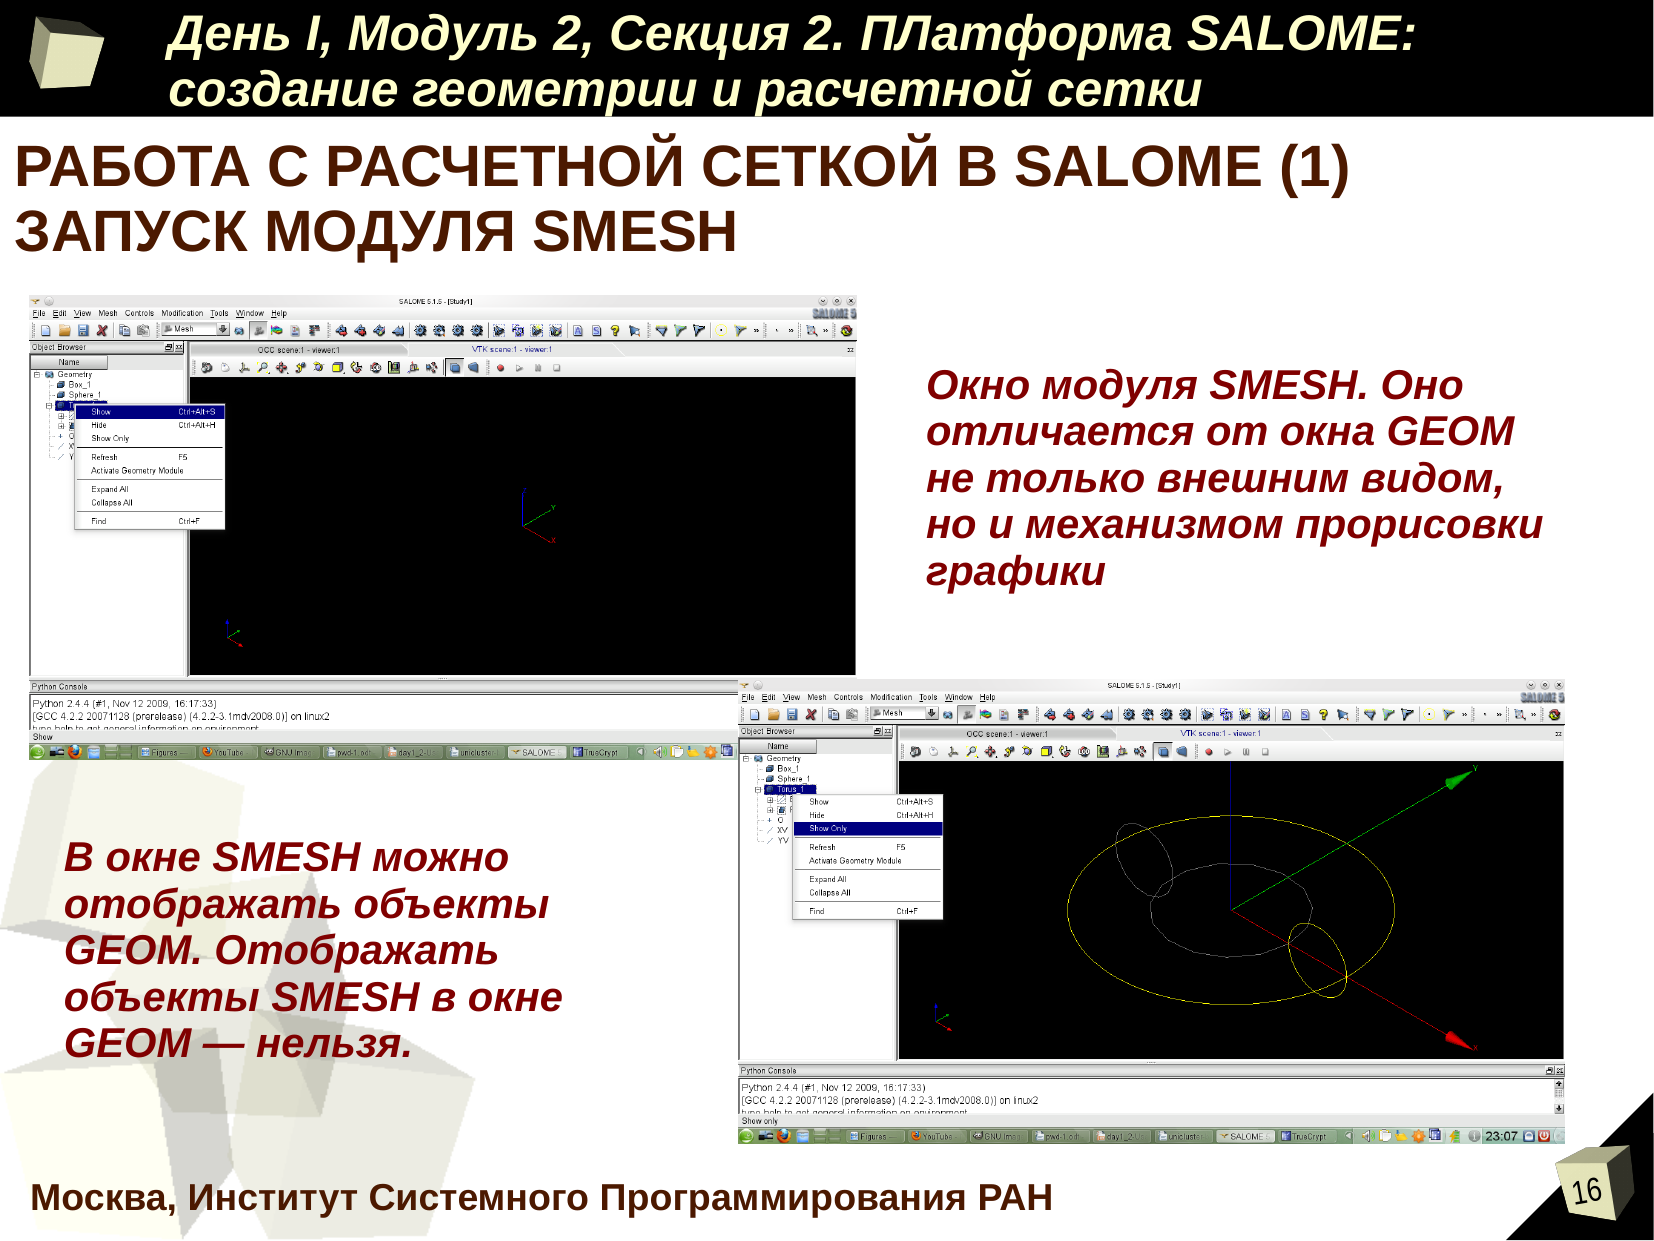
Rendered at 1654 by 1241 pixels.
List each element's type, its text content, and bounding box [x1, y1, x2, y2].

text_box РАБОТА С РАСЧЕТНОЙ СЕТКОЙ В SALOME (1) ЗАПУСК МОДУЛЯ SMESH [0, 126, 1654, 272]
picture [464, 1193, 472, 1198]
picture [0, 295, 1565, 1241]
text_box Окно модуля SMESH. Оно отличается от окна GEOM не только внешним видом, но и механизмом прорисовки графики [911, 354, 1565, 602]
text_box В окне SMESH можно отображать объекты GEOM. Отображать объекты SMESH в окне GEOM — нельзя. [49, 826, 703, 1074]
